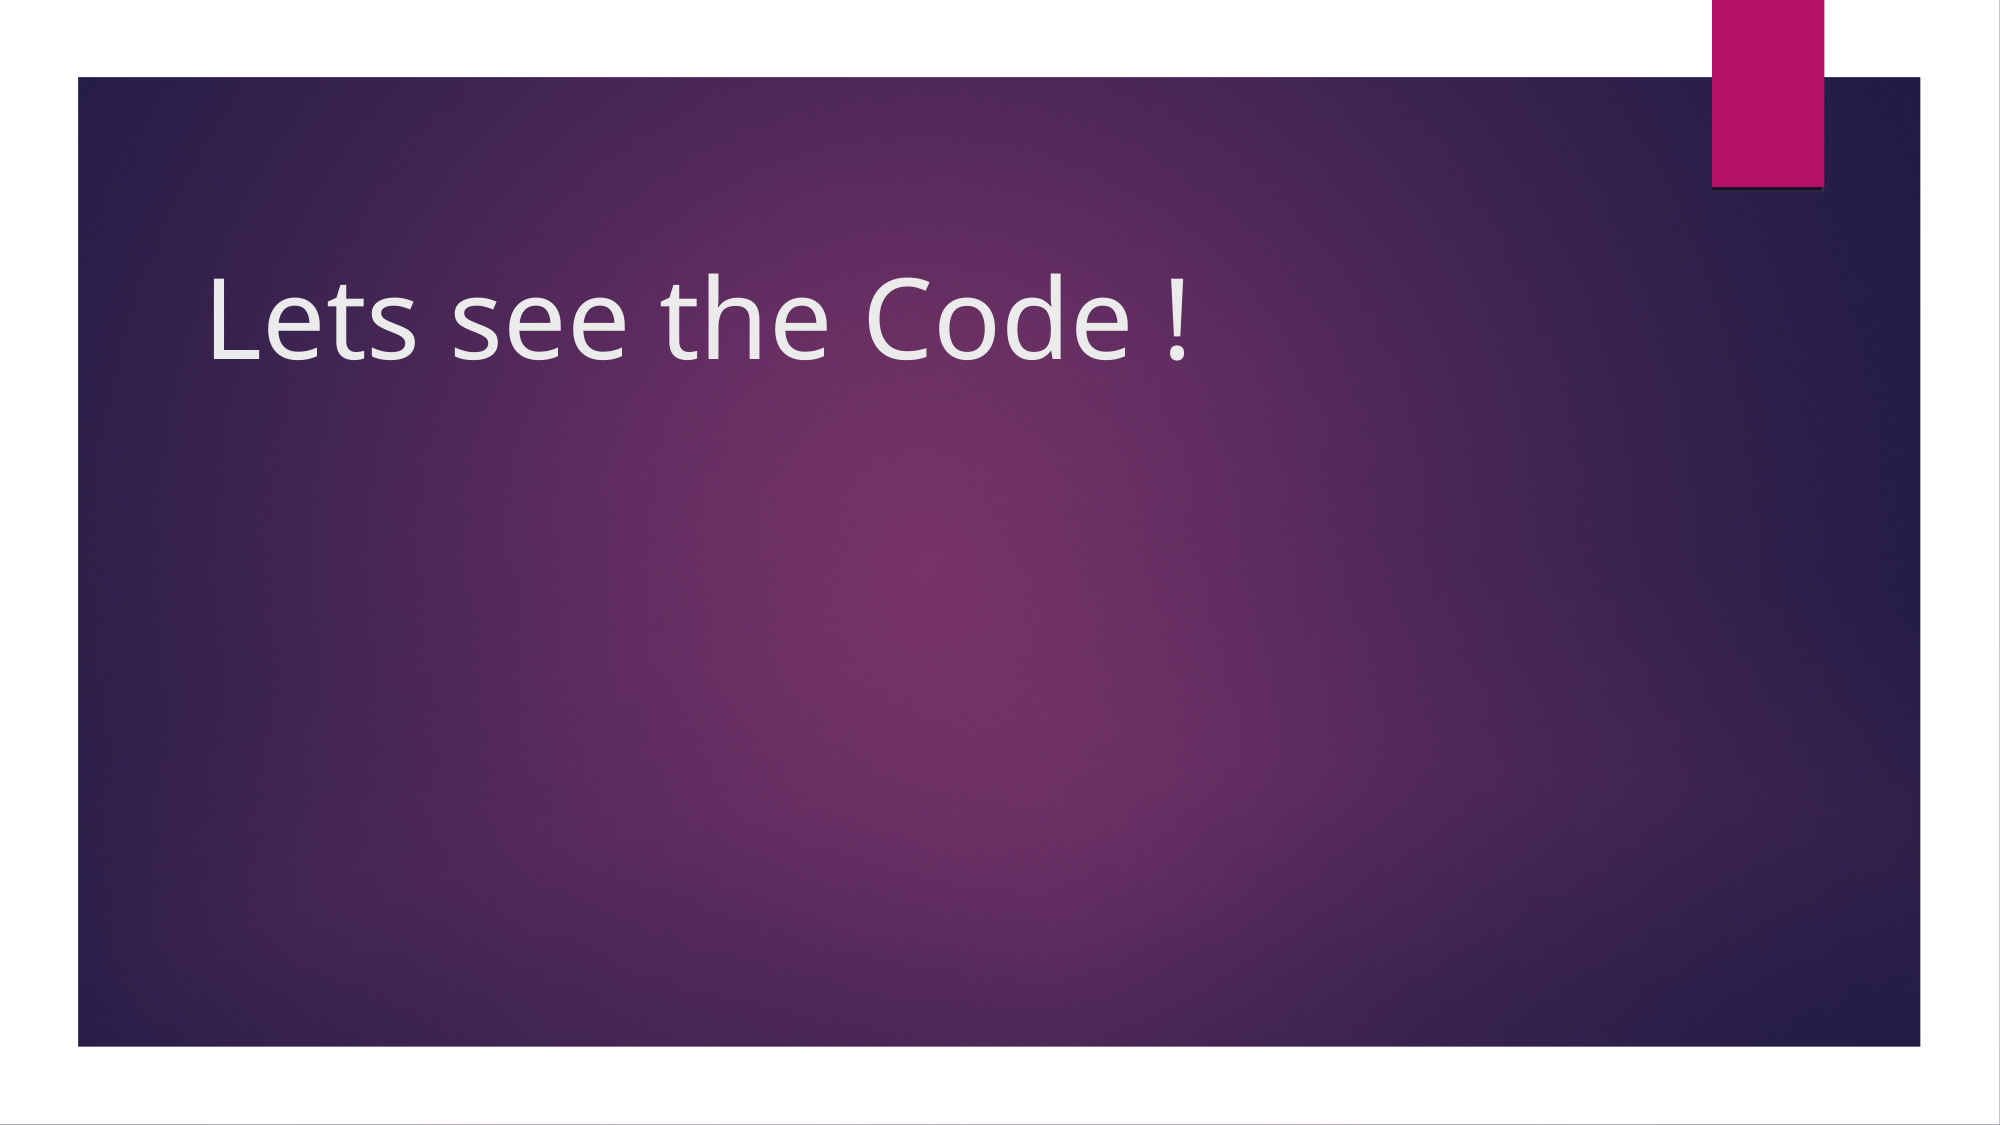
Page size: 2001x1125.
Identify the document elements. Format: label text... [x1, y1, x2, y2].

picture [79, 78, 1920, 1046]
text_box Lets see the Code ! [188, 259, 1637, 390]
